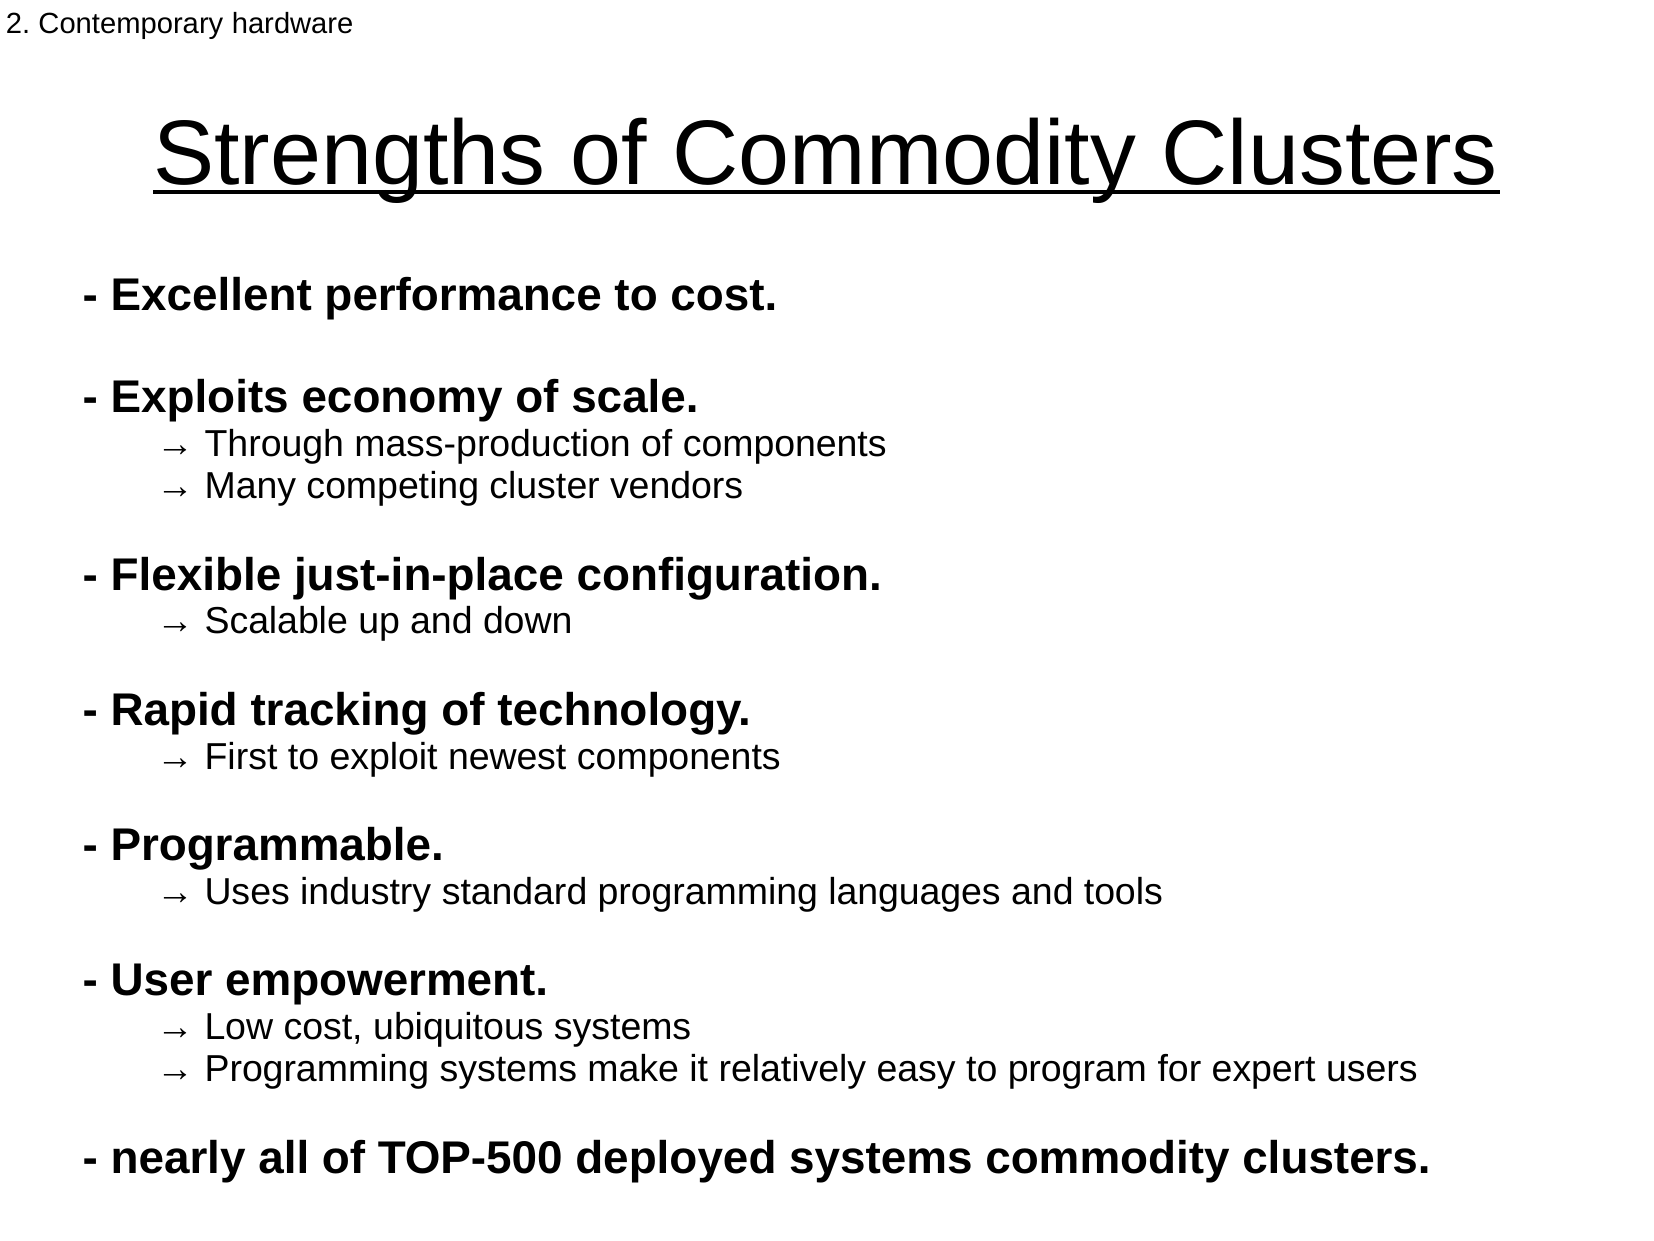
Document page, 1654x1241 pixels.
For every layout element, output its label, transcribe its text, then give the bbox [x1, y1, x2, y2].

subtitle - Excellent performance to cost. - Exploits economy of scale. → Through mass-production of components → Many competing cluster vendors - Flexible just-in-place configuration. → Scalable up and down - Rapid tracking of technology. → First to exploit newest components - Programmable. → Uses industry standard programming languages and tools - User empowerment. → Low cost, ubiquitous systems → Programming systems make it relatively easy to program for expert users - nearly all of TOP-500 deployed systems commodity clusters. [82, 268, 1538, 1183]
title Strengths of Commodity Clusters [82, 49, 1571, 257]
text_box 2. Contemporary hardware [5, 5, 810, 41]
